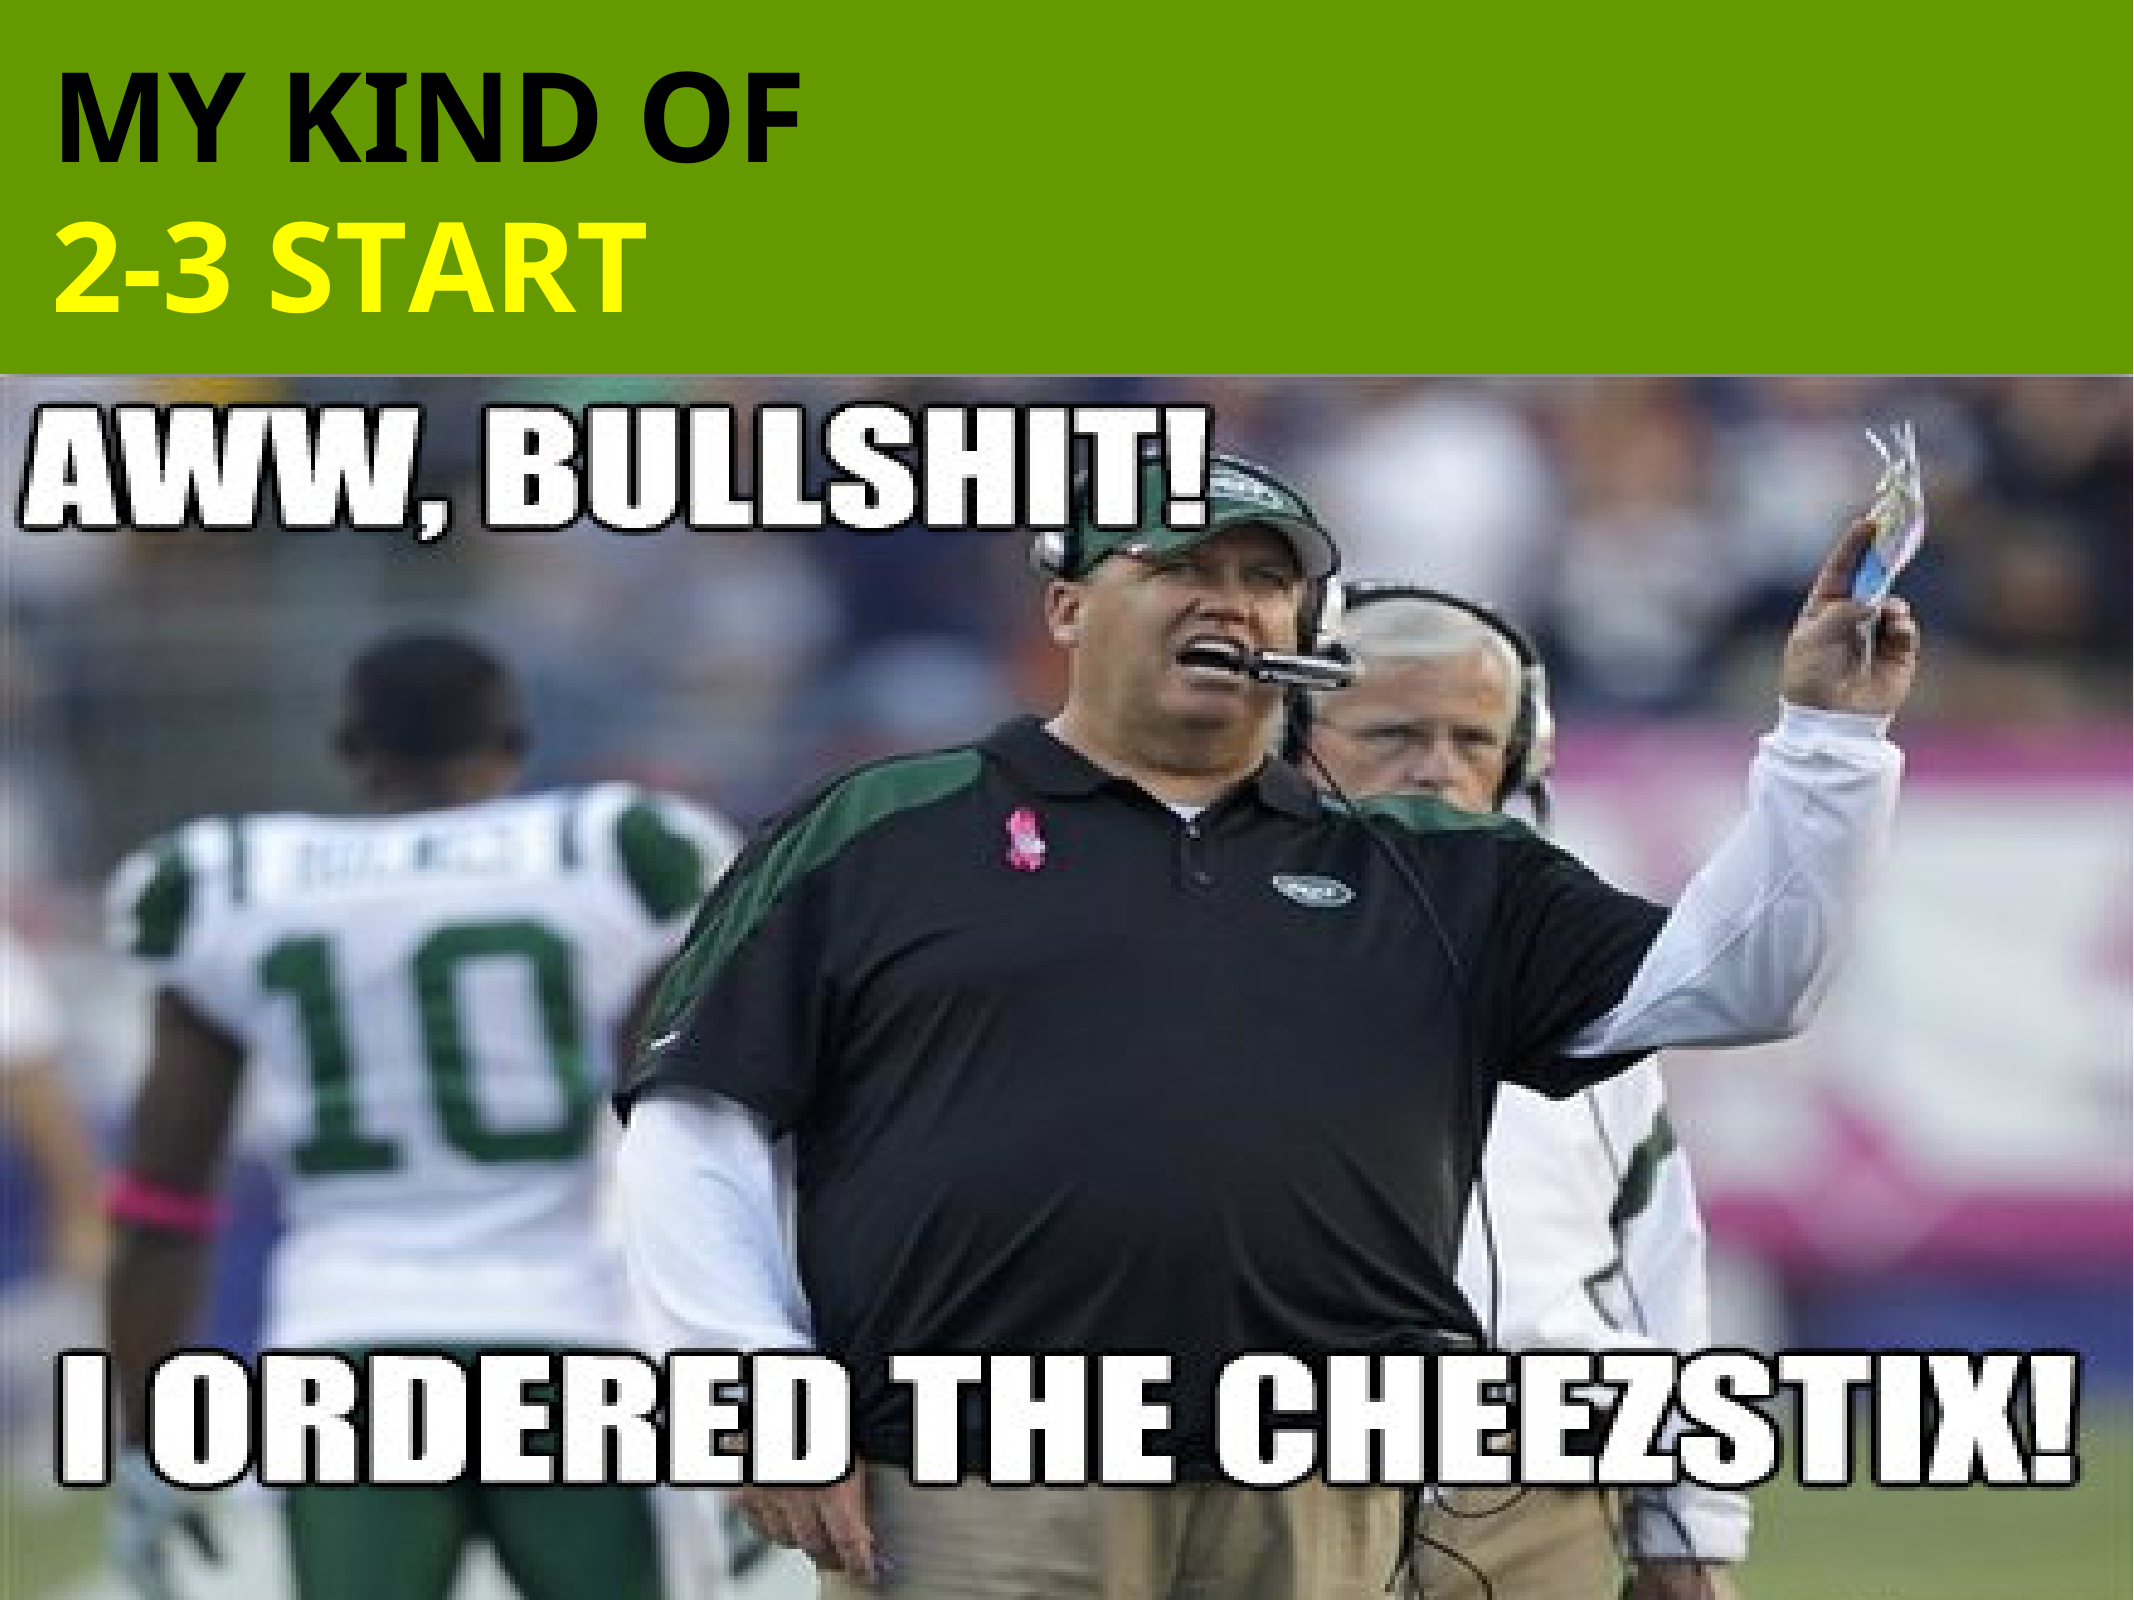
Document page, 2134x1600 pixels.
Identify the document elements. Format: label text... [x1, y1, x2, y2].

picture [0, 374, 2134, 1600]
text_box MY KIND OF 2-3 START [41, 37, 2063, 374]
